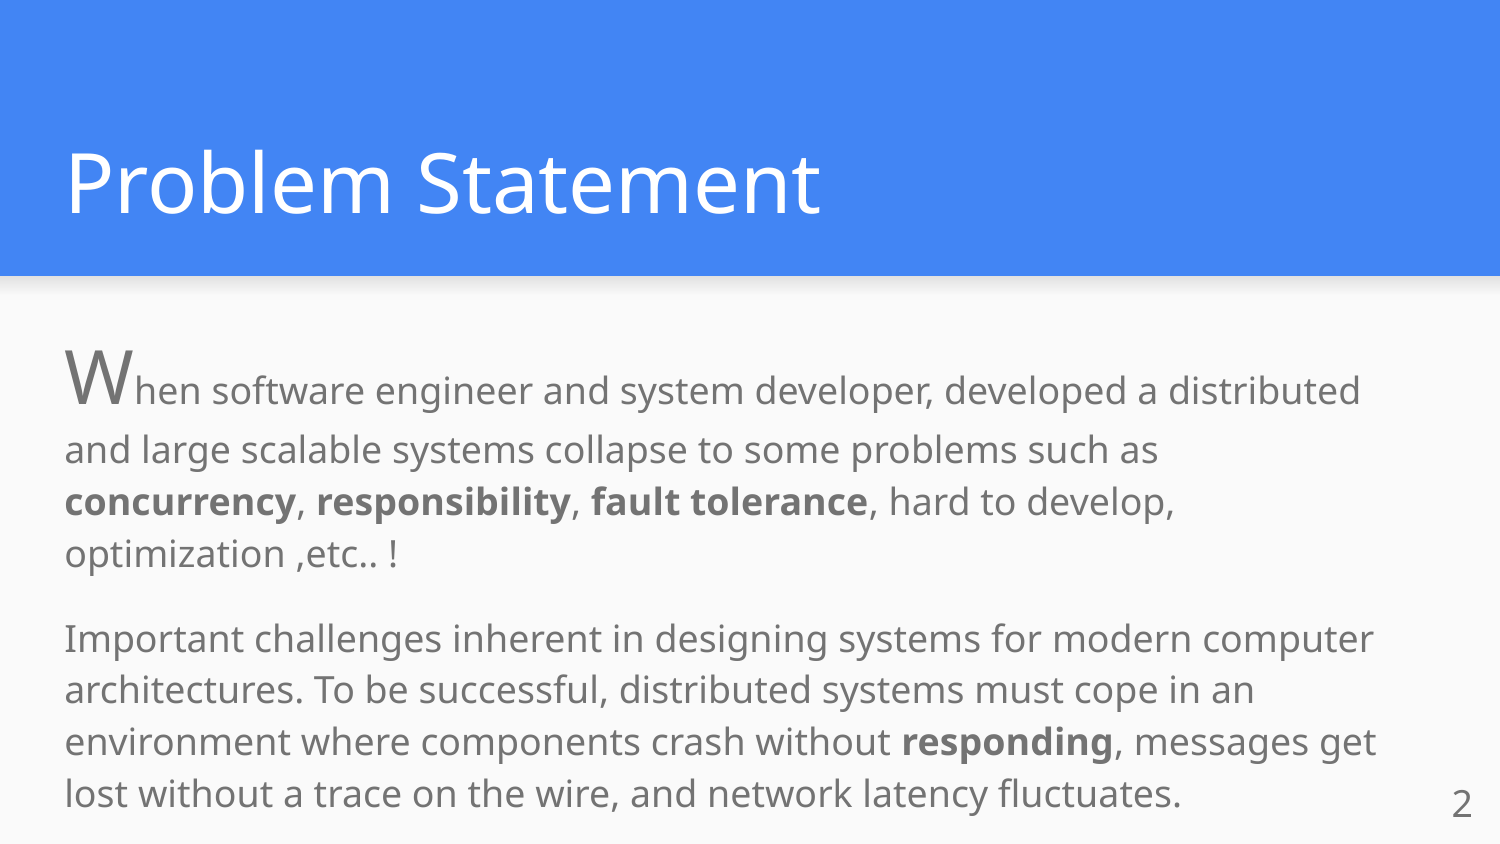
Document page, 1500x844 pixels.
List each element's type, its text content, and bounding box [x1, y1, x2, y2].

slide_number 2 [1398, 770, 1489, 835]
title Problem Statement [49, 119, 1399, 246]
list When software engineer and system developer, developed a distributed and large scalable systems collapse to some problems such as concurrency, responsibility, fault tolerance, hard to develop, optimization ,etc.. ! Important challenges inherent in designing systems for modern computer architectures. To be successful, distributed systems must cope in an environment where components crash without responding, messages get lost without a trace on the wire, and network latency fluctuates. [49, 301, 1405, 816]
